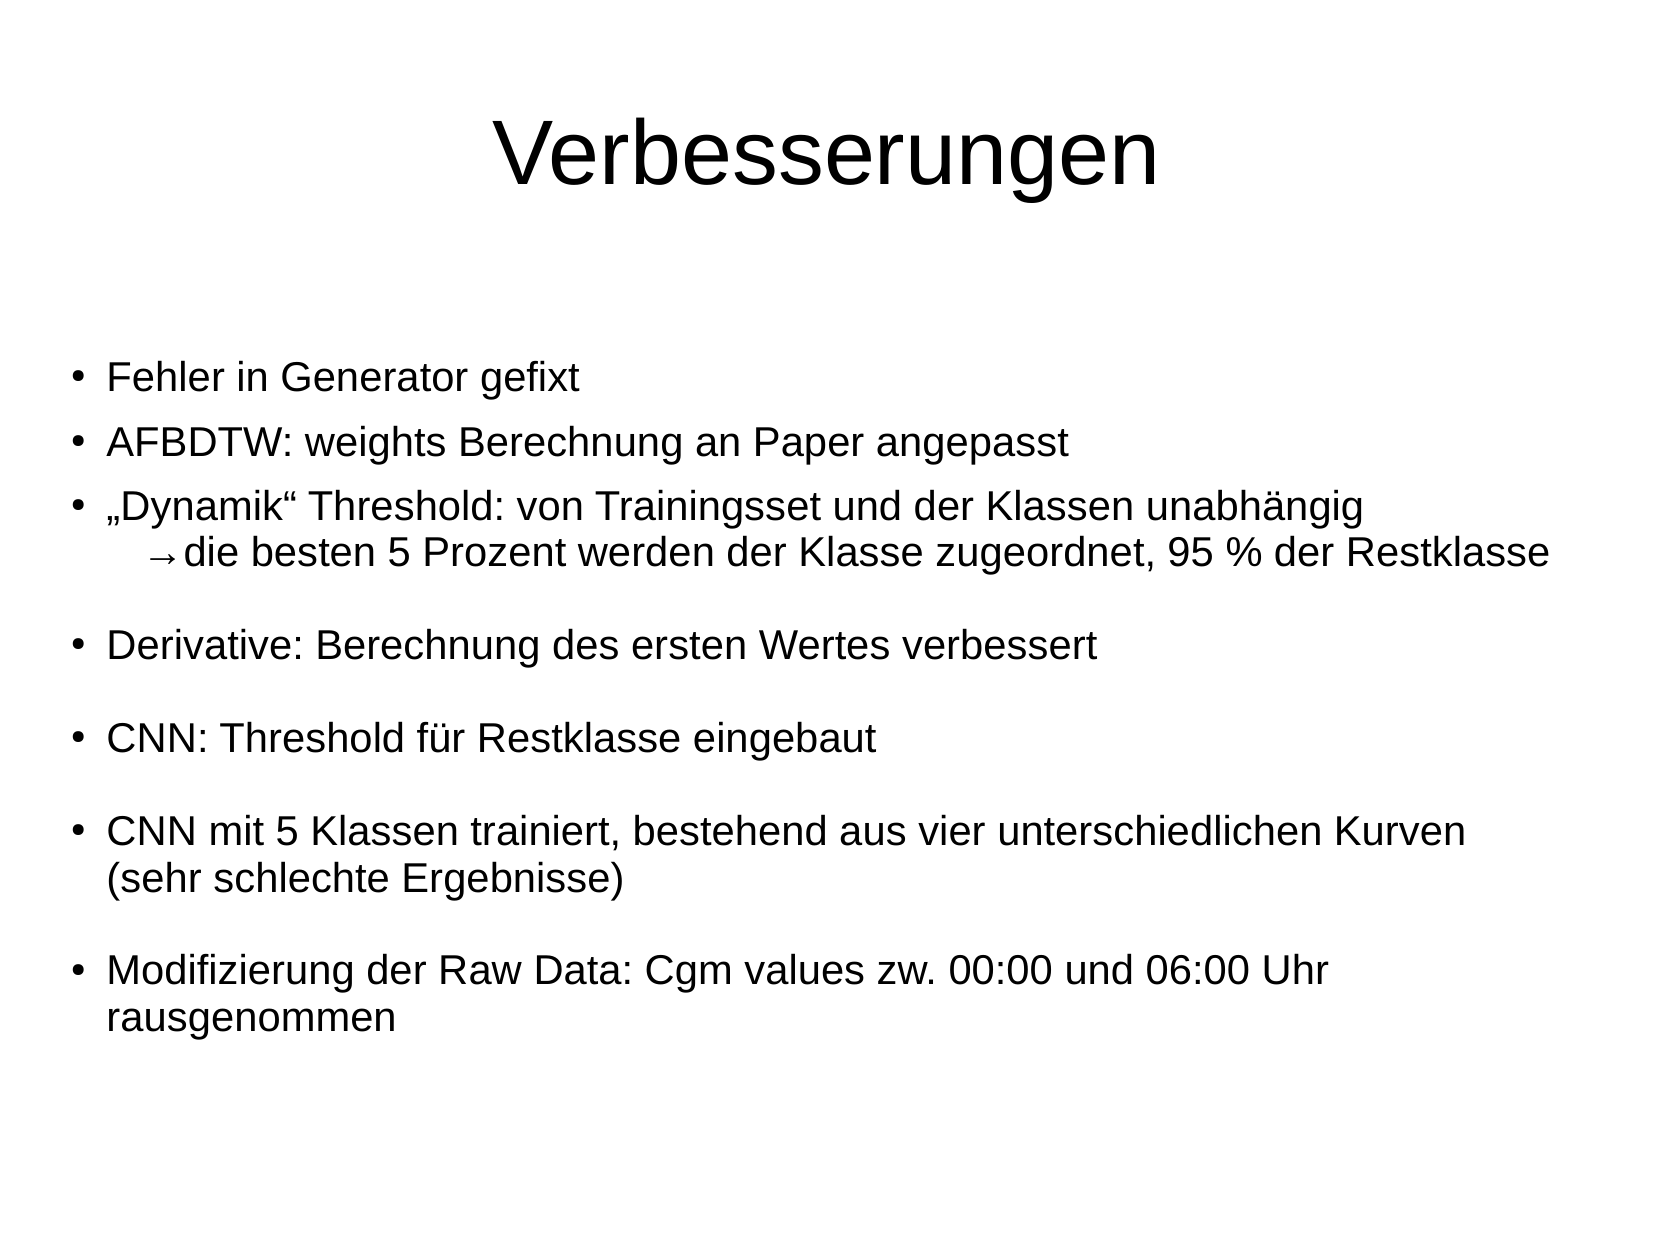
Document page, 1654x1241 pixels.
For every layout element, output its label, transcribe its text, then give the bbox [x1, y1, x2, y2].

subtitle Fehler in Generator gefixt AFBDTW: weights Berechnung an Paper angepasst „Dynamik“ Threshold: von Trainingsset und der Klassen unabhängig →die besten 5 Prozent werden der Klasse zugeordnet, 95 % der Restklasse Derivative: Berechnung des ersten Wertes verbessert CNN: Threshold für Restklasse eingebaut CNN mit 5 Klassen trainiert, bestehend aus vier unterschiedlichen Kurven (sehr schlechte Ergebnisse) Modifizierung der Raw Data: Cgm values zw. 00:00 und 06:00 Uhr rausgenommen [70, 239, 1560, 1230]
title Verbesserungen [82, 49, 1571, 257]
